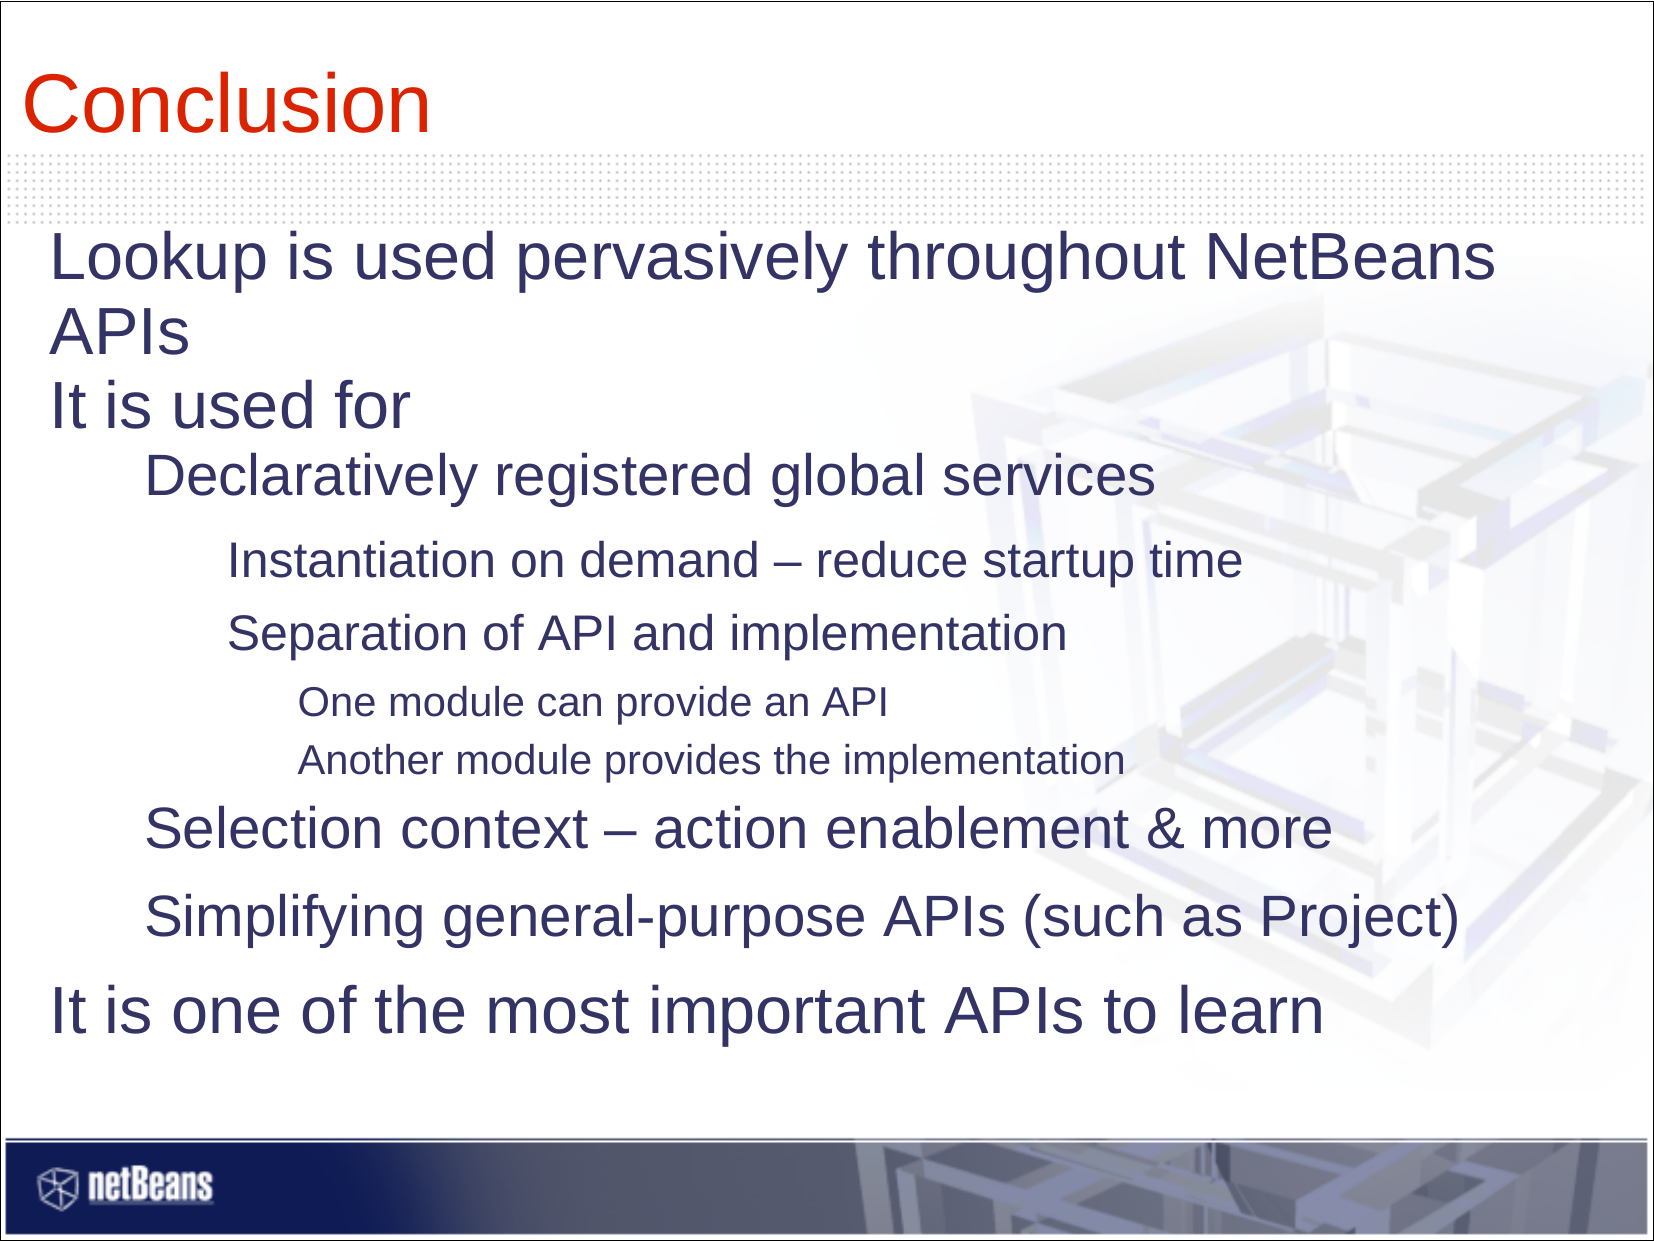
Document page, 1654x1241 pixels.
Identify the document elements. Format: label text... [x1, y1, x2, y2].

list Lookup is used pervasively throughout NetBeans APIs It is used for Declaratively registered global services Instantiation on demand – reduce startup time Separation of API and implementation One module can provide an API Another module provides the implementation Selection context – action enablement & more Simplifying general-purpose APIs (such as Project) It is one of the most important APIs to learn [49, 218, 1654, 1073]
picture [1, 2, 1653, 1240]
title Conclusion [21, 0, 1648, 208]
